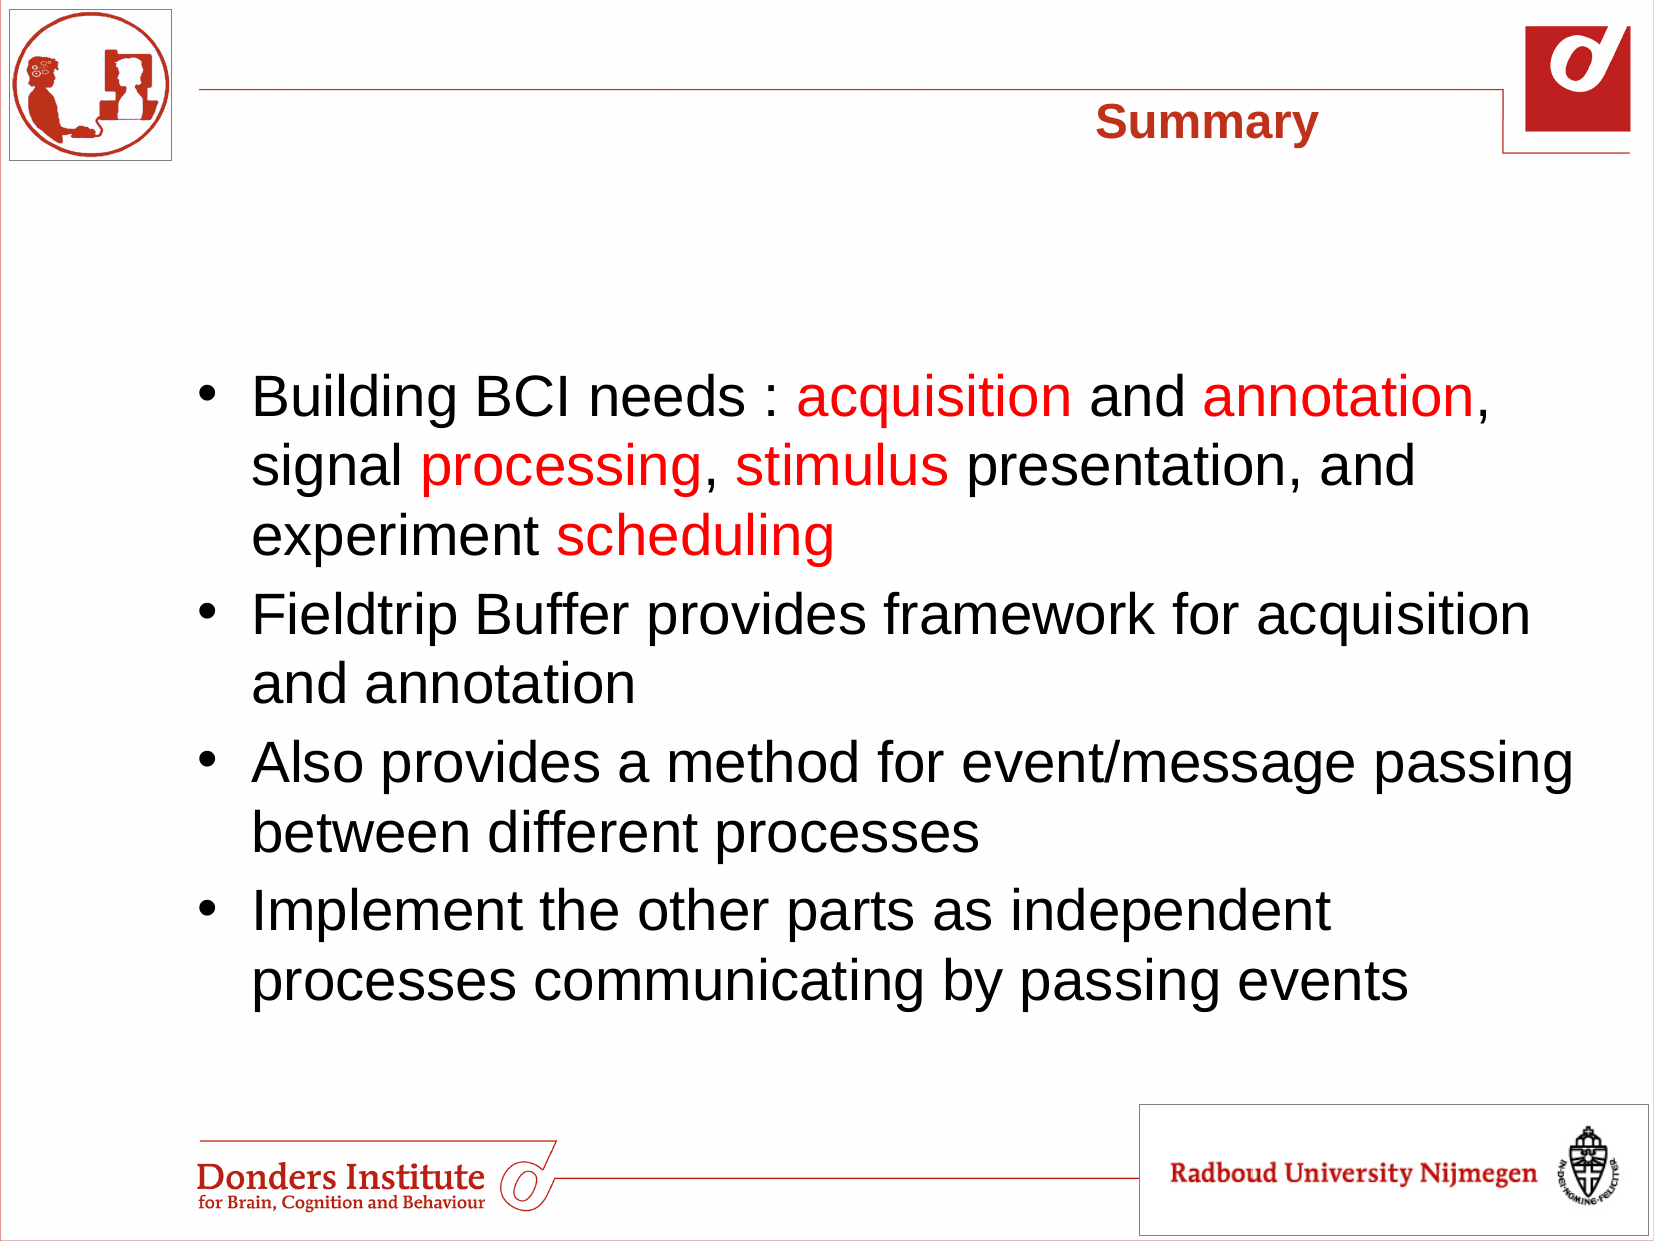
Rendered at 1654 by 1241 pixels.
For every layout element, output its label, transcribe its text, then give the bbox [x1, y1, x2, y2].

picture [0, 0, 1654, 1241]
list Building BCI needs : acquisition and annotation, signal processing, stimulus presentation, and experiment scheduling Fieldtrip Buffer provides framework for acquisition and annotation Also provides a method for event/message passing between different processes Implement the other parts as independent processes communicating by passing events [197, 357, 1594, 1177]
title Summary [1095, 87, 1636, 166]
